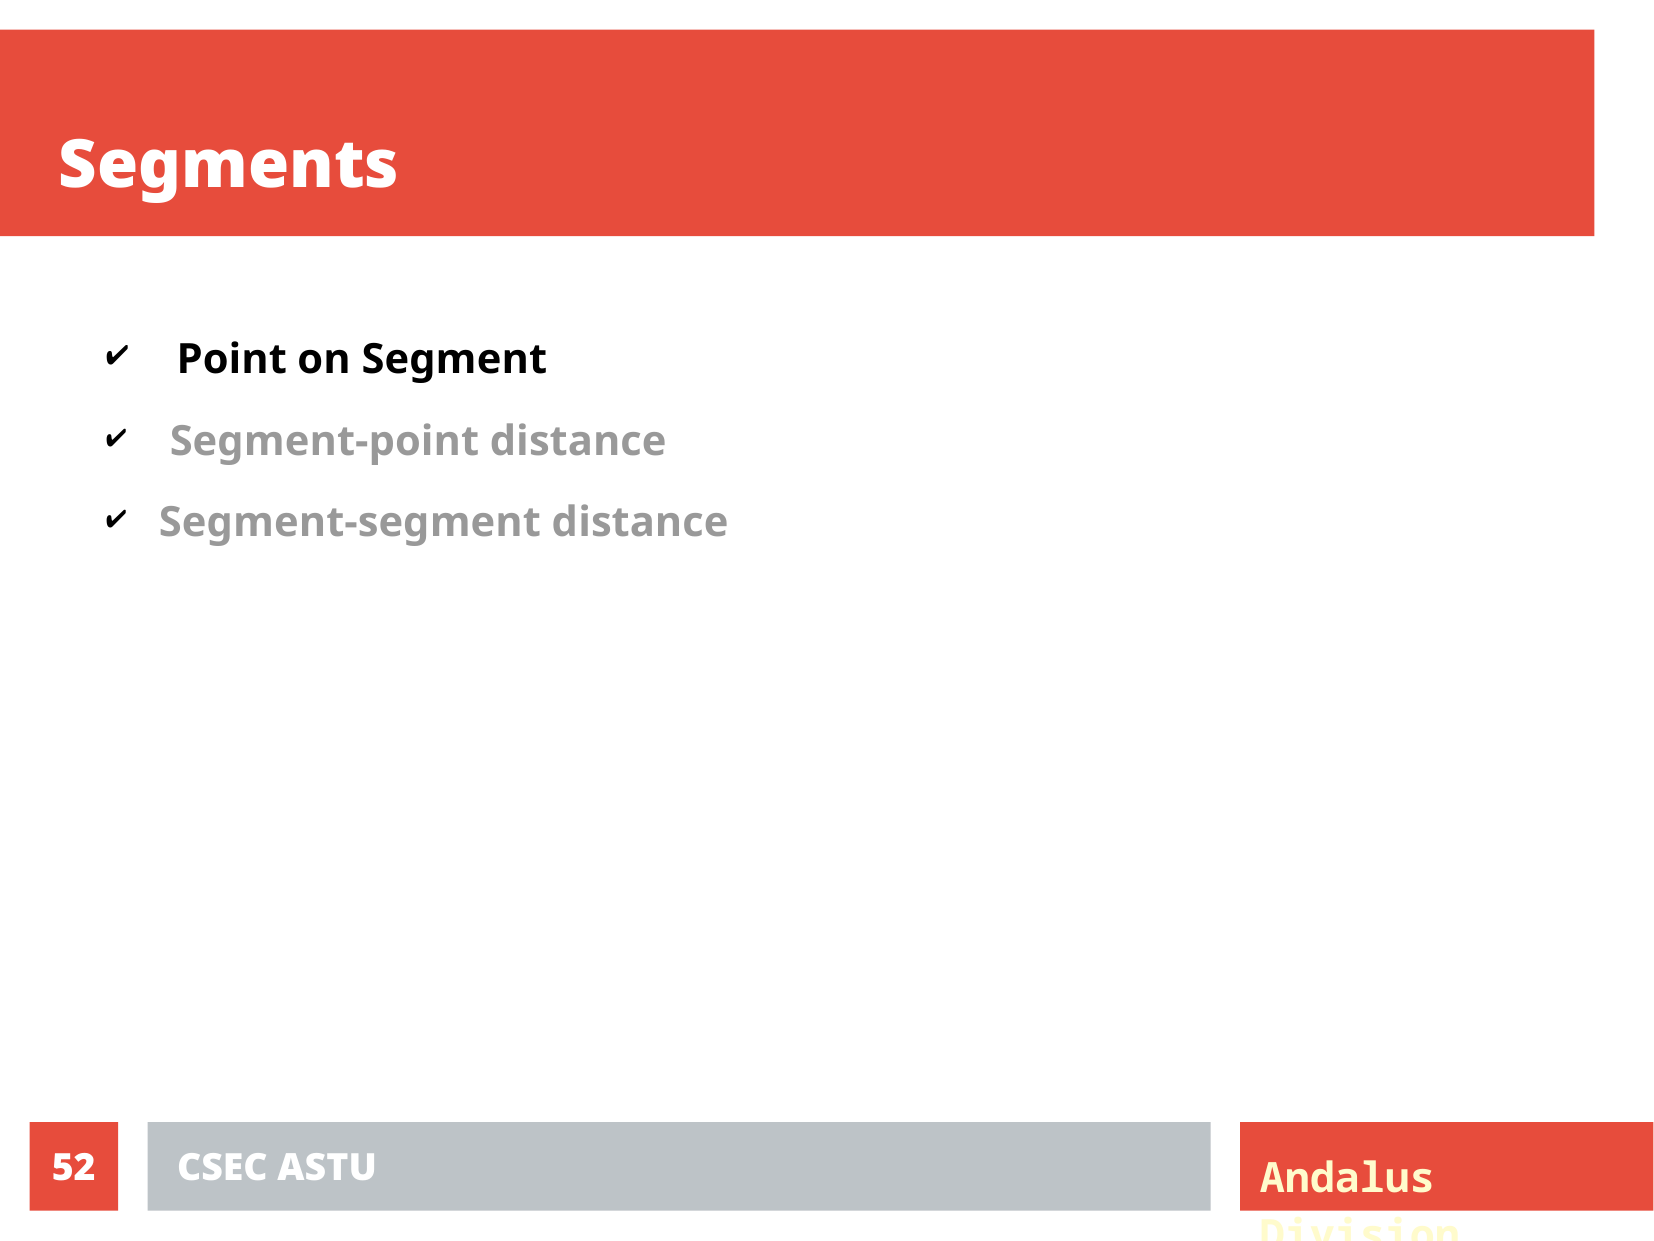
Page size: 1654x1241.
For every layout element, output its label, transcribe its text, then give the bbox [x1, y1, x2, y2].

title Segments [59, 59, 1595, 207]
text_box Andalus Division [1245, 1140, 1636, 1197]
list Point on Segment Segment-point distance Segment-segment distance [59, 324, 1565, 1093]
